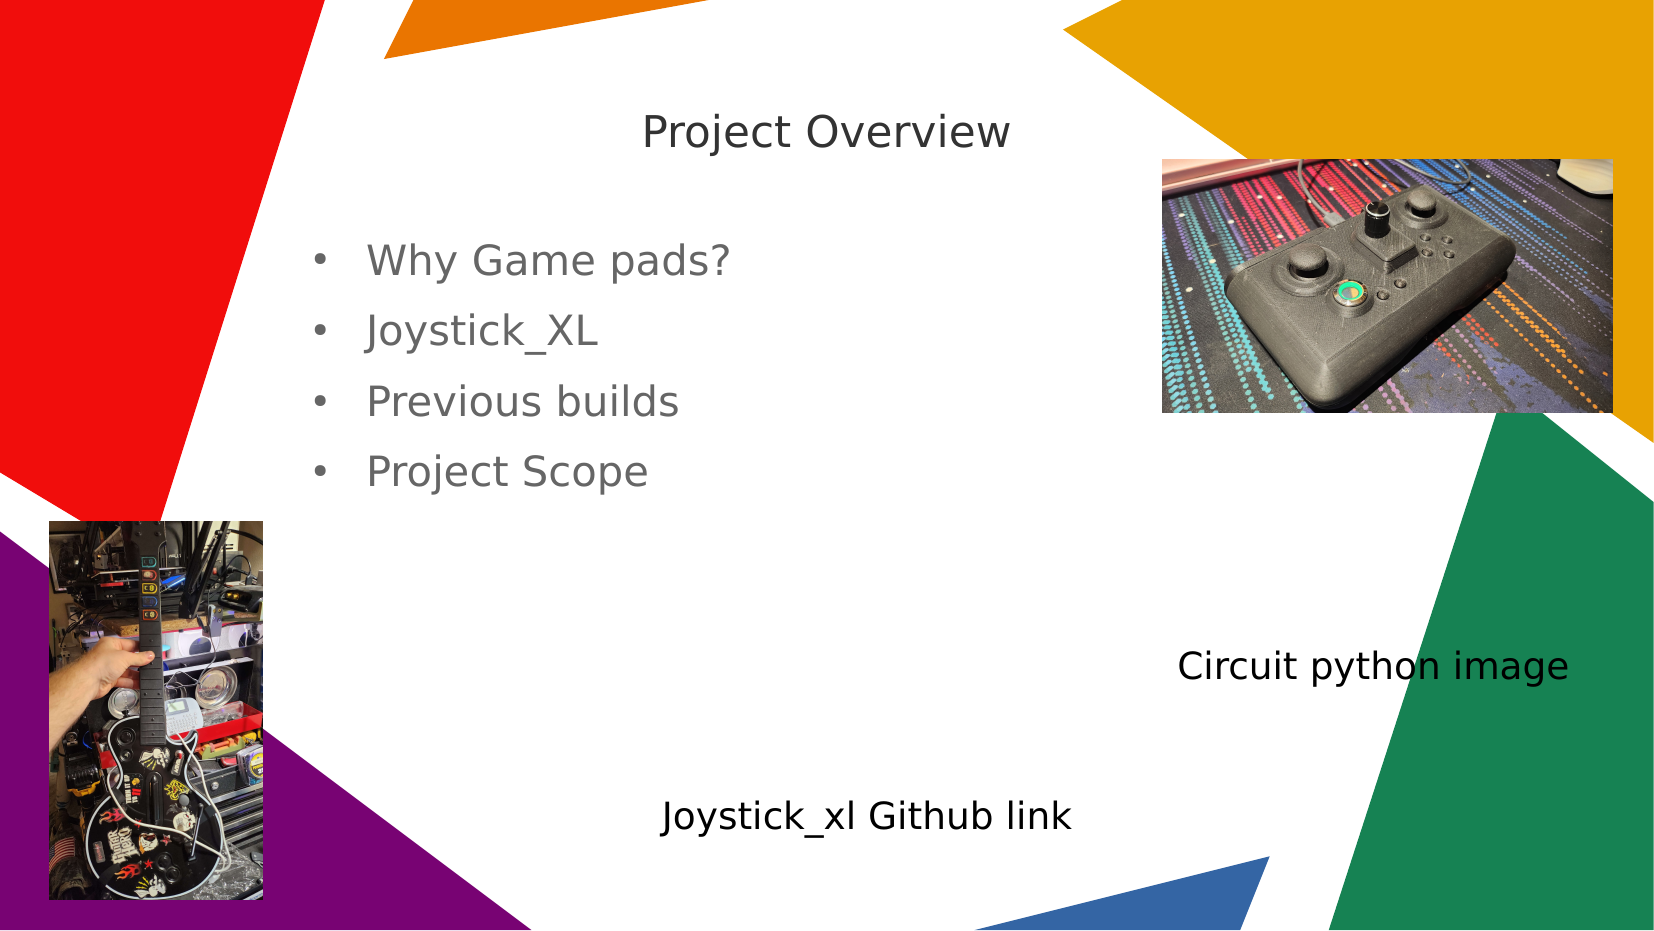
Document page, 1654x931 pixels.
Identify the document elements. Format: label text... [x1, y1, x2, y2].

title Project Overview [295, 59, 1359, 207]
text_box Joystick_xl Github link [647, 787, 1088, 846]
picture [1162, 159, 1613, 413]
picture [49, 521, 263, 901]
list Why Game pads? Joystick_XL Previous builds Project Scope [295, 236, 1359, 827]
text_box Circuit python image [1162, 637, 1585, 696]
